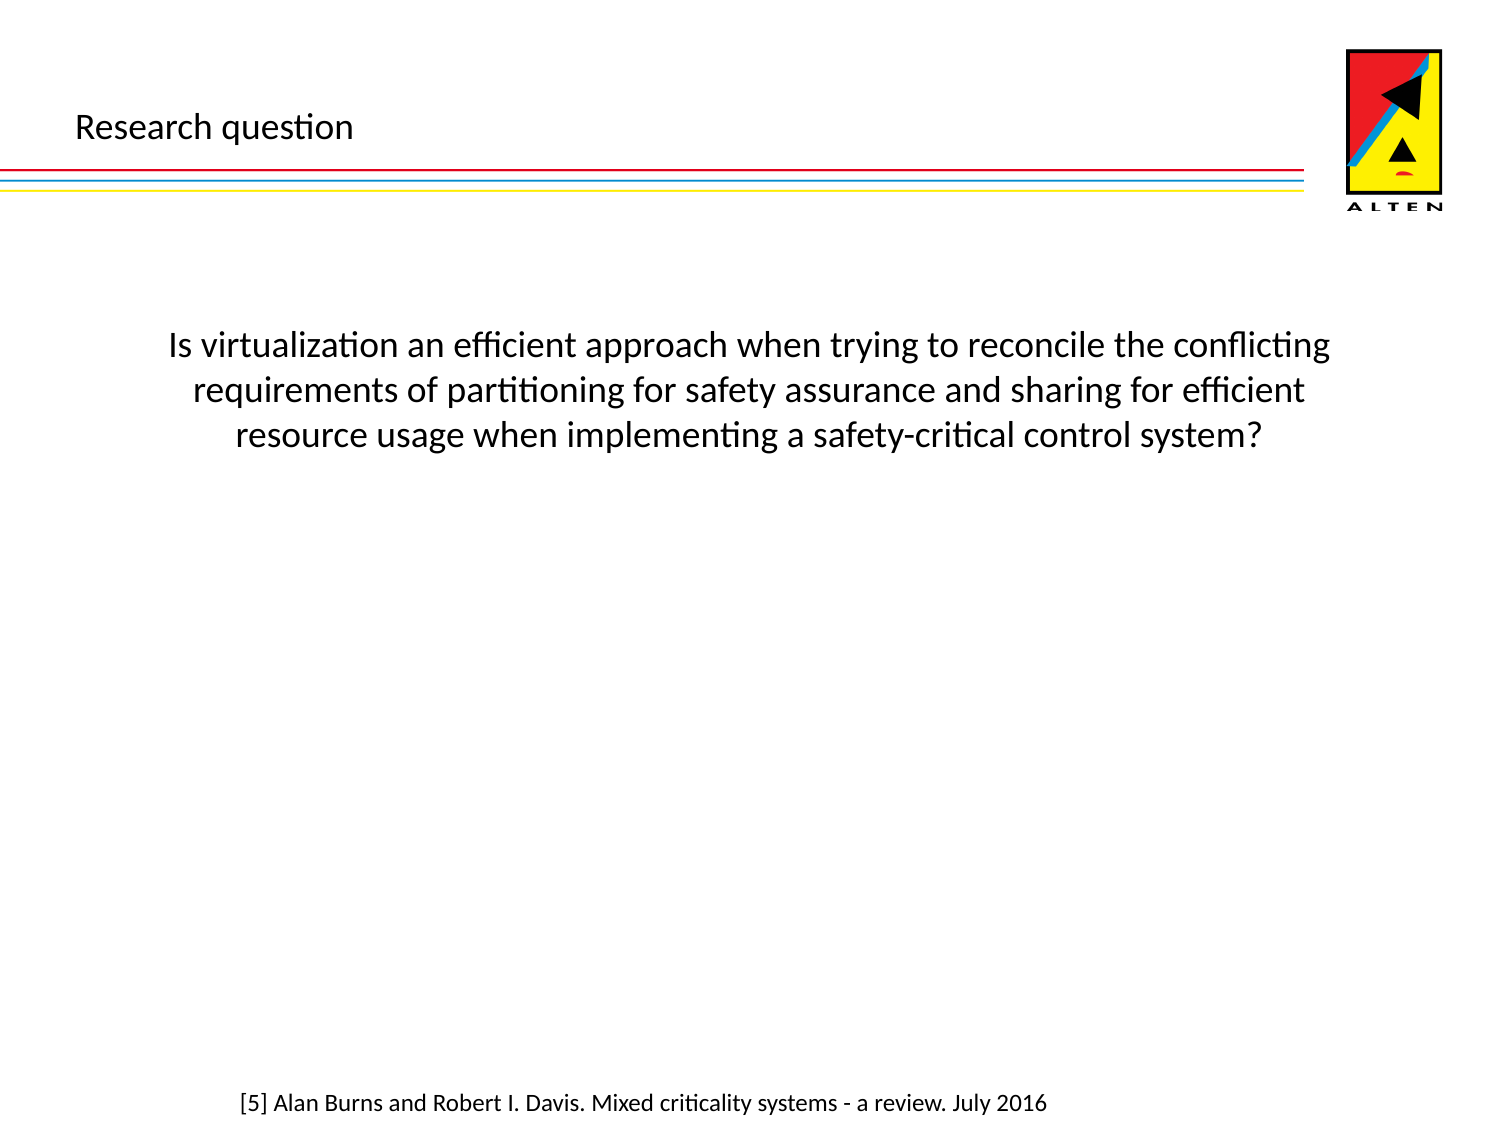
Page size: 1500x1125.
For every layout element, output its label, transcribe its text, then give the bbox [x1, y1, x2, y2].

picture [0, 169, 74, 179]
text_box [5] Alan Burns and Robert I. Davis. Mixed criticality systems - a review. July 2016 [225, 1079, 1276, 1120]
text_box Is virtualization an efficient approach when trying to reconcile the conflicting requirements of partitioning for safety assurance and sharing for efficient resource usage when implementing a safety-critical control system? [135, 319, 1366, 519]
picture [0, 182, 74, 192]
text_box Research question [74, 31, 1306, 219]
